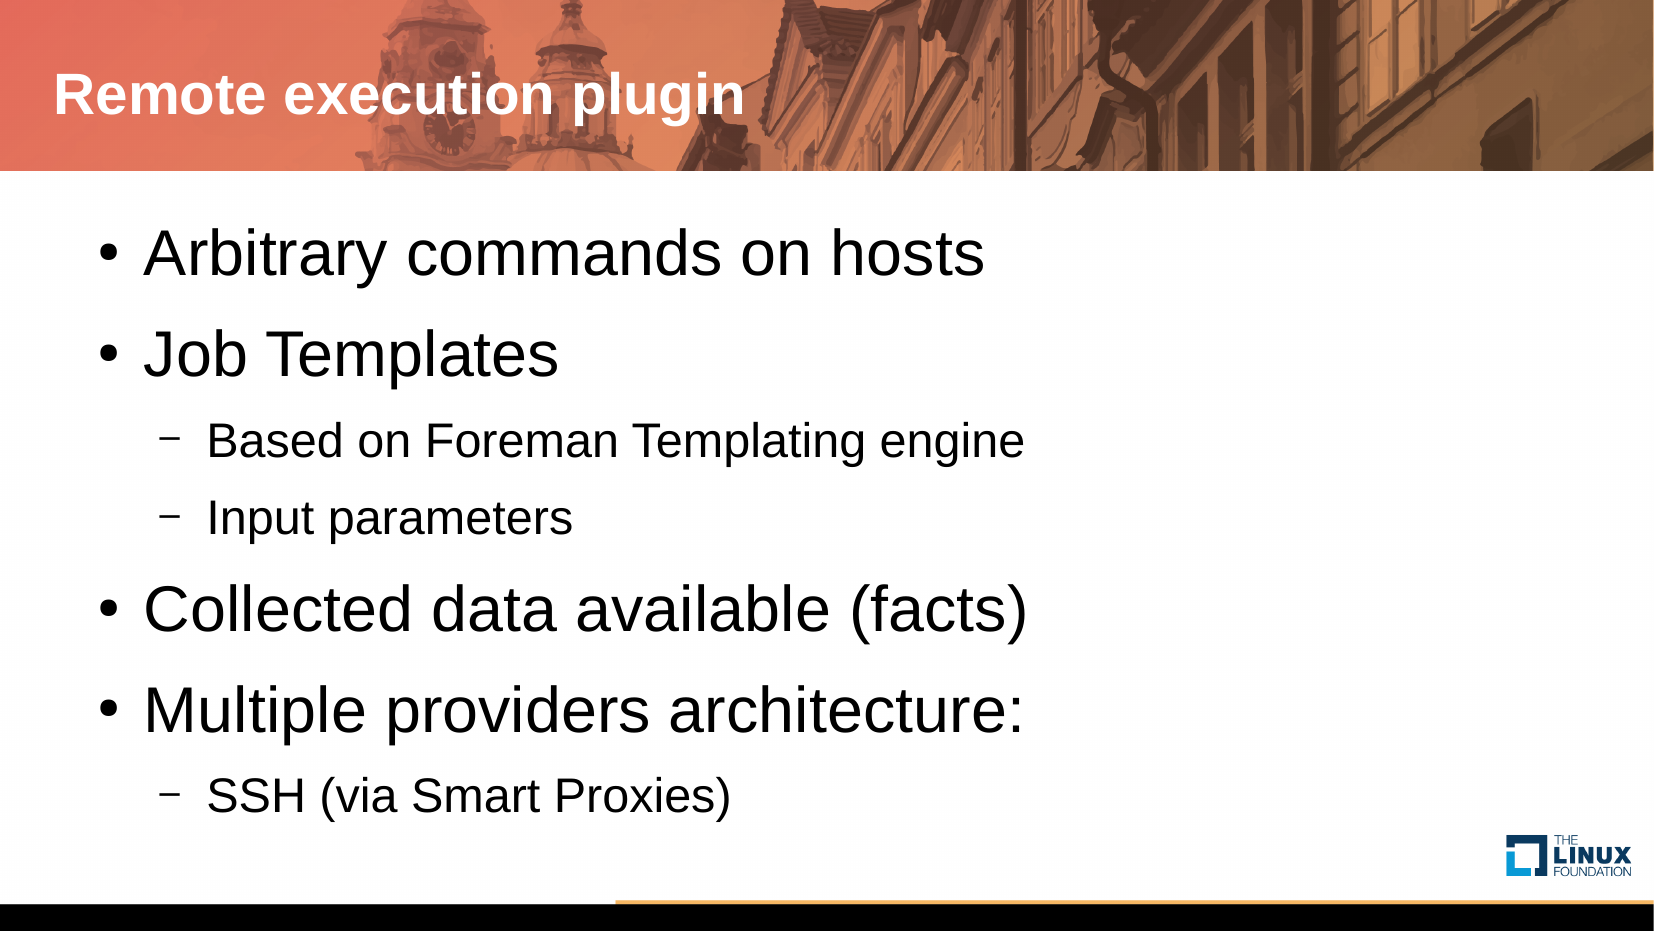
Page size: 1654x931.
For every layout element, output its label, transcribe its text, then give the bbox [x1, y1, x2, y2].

title Remote execution plugin [53, 21, 1571, 167]
list Arbitrary commands on hosts Job Templates Based on Foreman Templating engine Input parameters Collected data available (facts) Multiple providers architecture: SSH (via Smart Proxies) [81, 217, 1571, 831]
picture [0, 0, 1654, 931]
